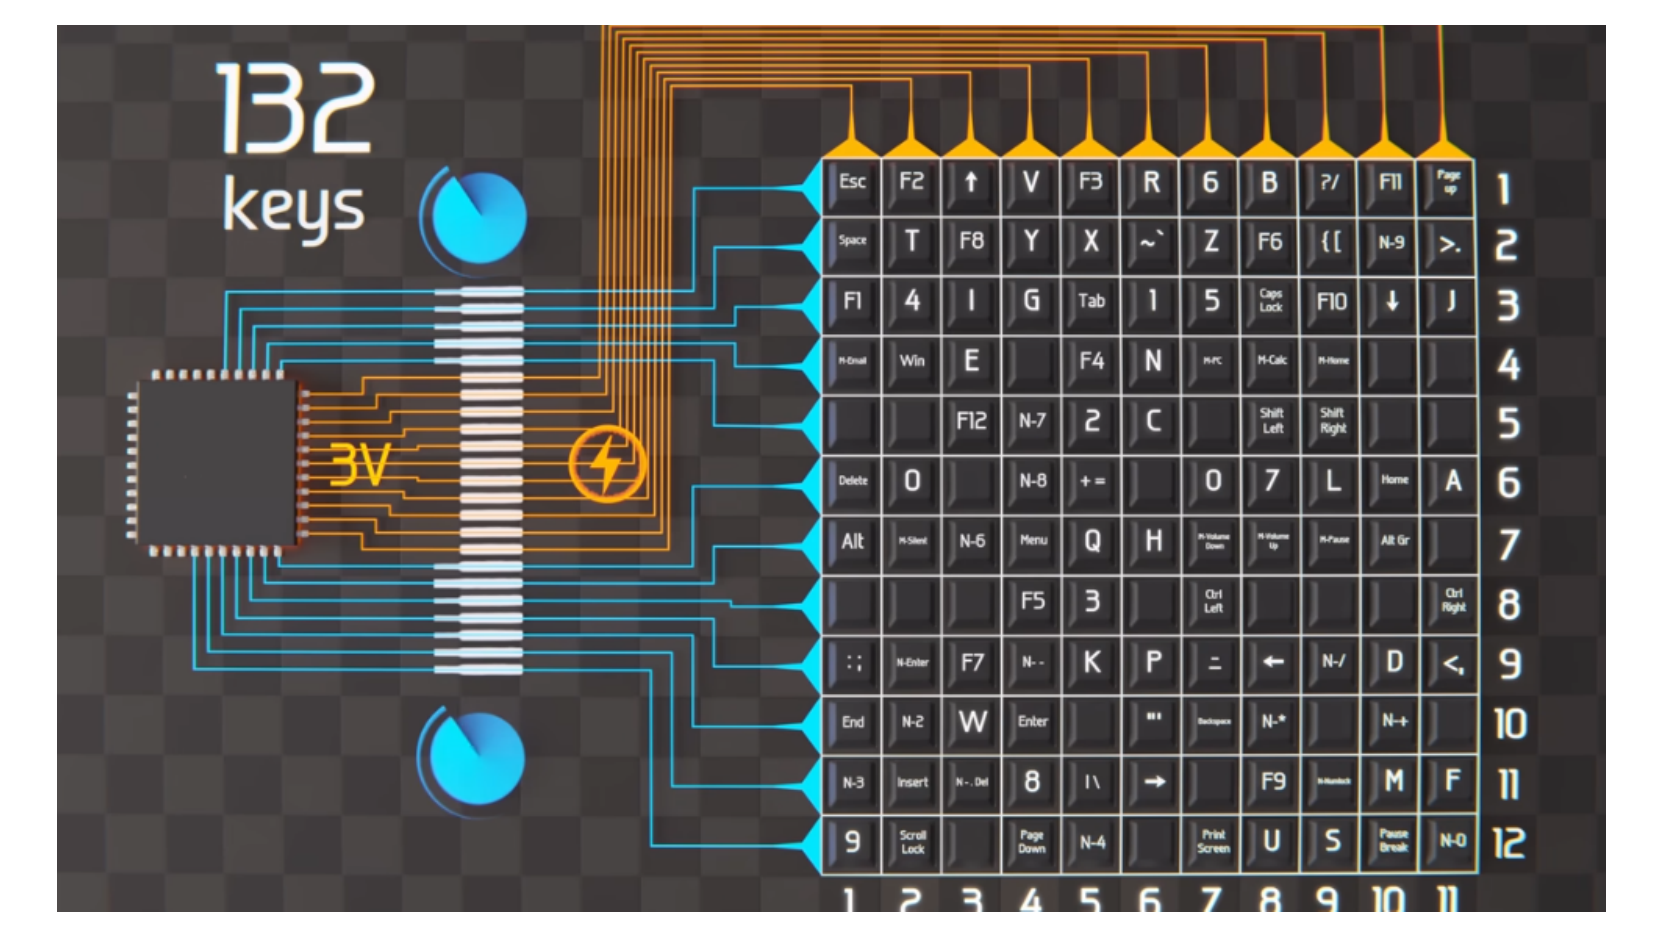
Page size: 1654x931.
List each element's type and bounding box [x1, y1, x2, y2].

picture [57, 25, 1606, 912]
